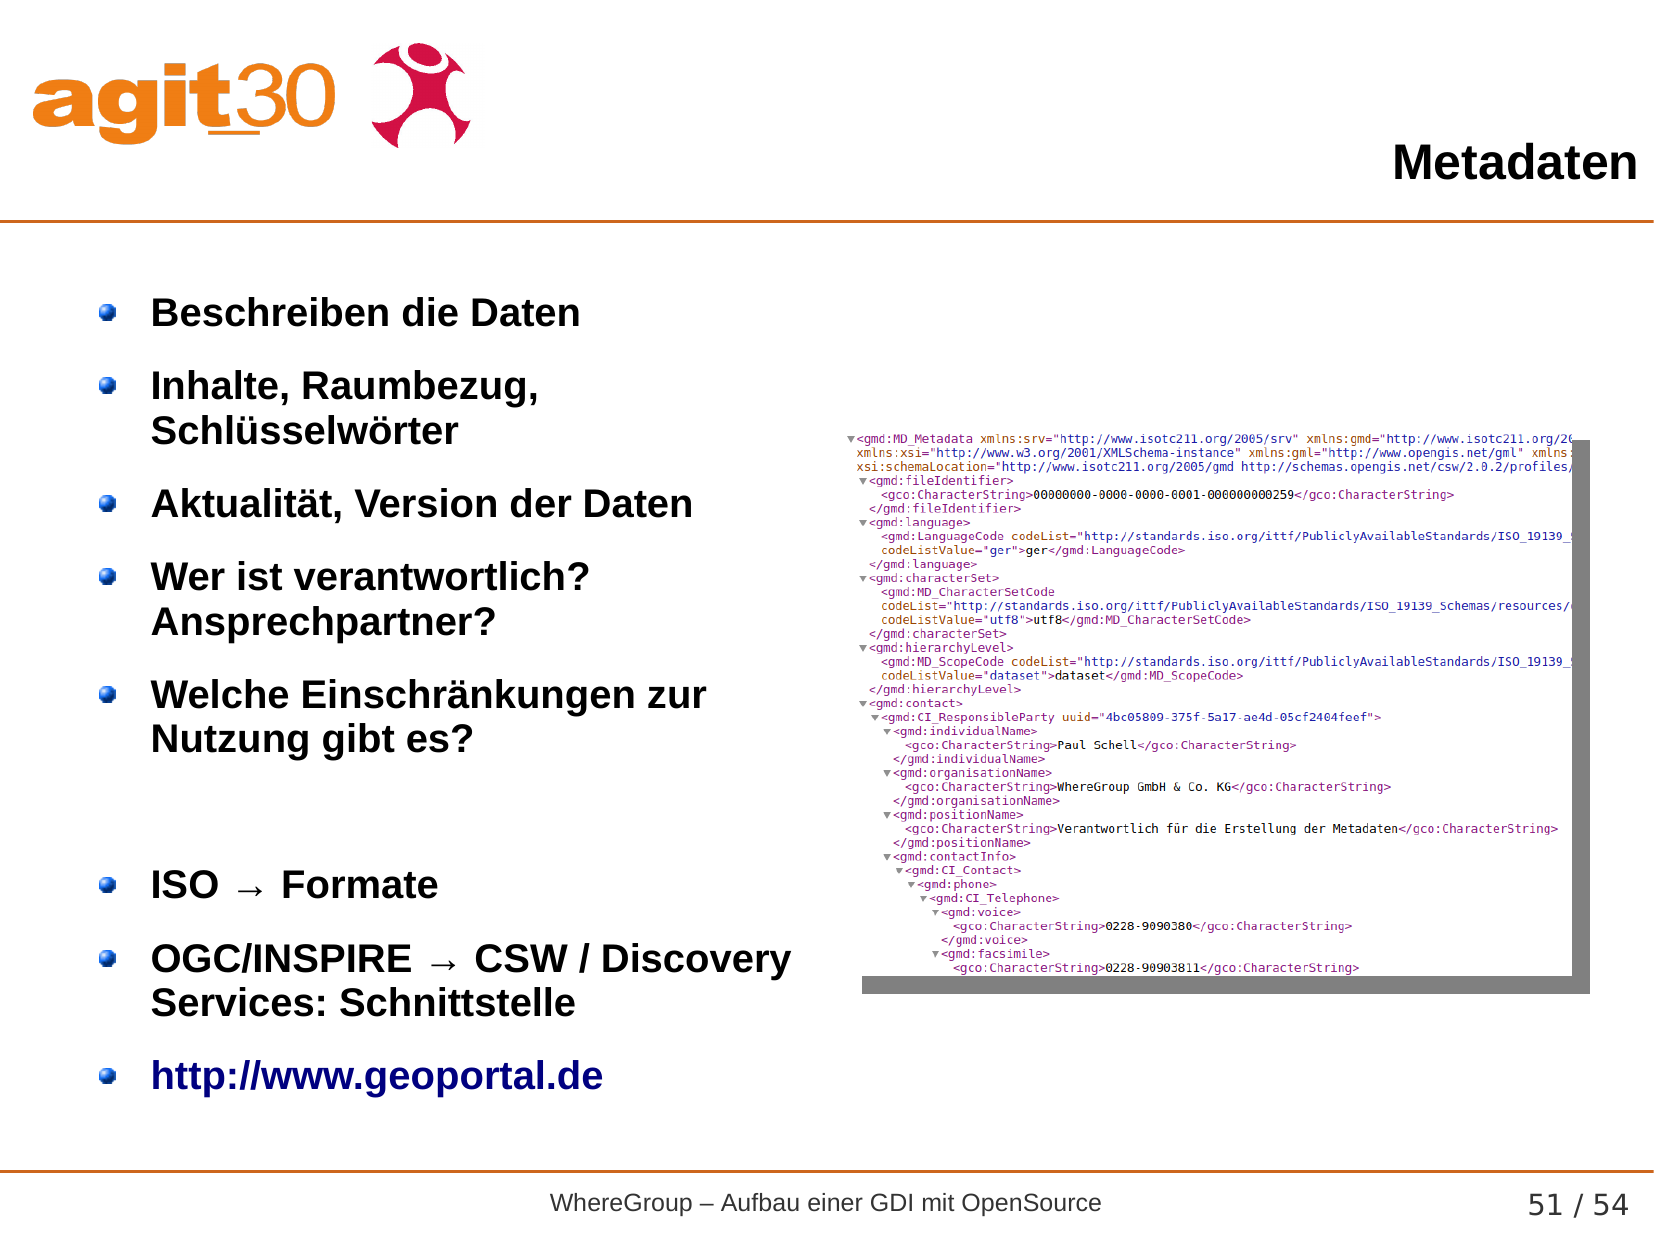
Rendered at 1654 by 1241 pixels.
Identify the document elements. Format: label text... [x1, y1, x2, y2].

picture [845, 422, 1572, 976]
title Metadaten [265, 118, 1654, 207]
picture [29, 58, 340, 148]
list Beschreiben die Daten Inhalte, Raumbezug, Schlüsselwörter Aktualität, Version der Daten Wer ist verantwortlich? Ansprechpartner? Welche Einschränkungen zur Nutzung gibt es? ISO → Formate OGC/INSPIRE → CSW / Discovery Services: Schnittstelle http://www.geoportal.de [82, 290, 809, 1109]
